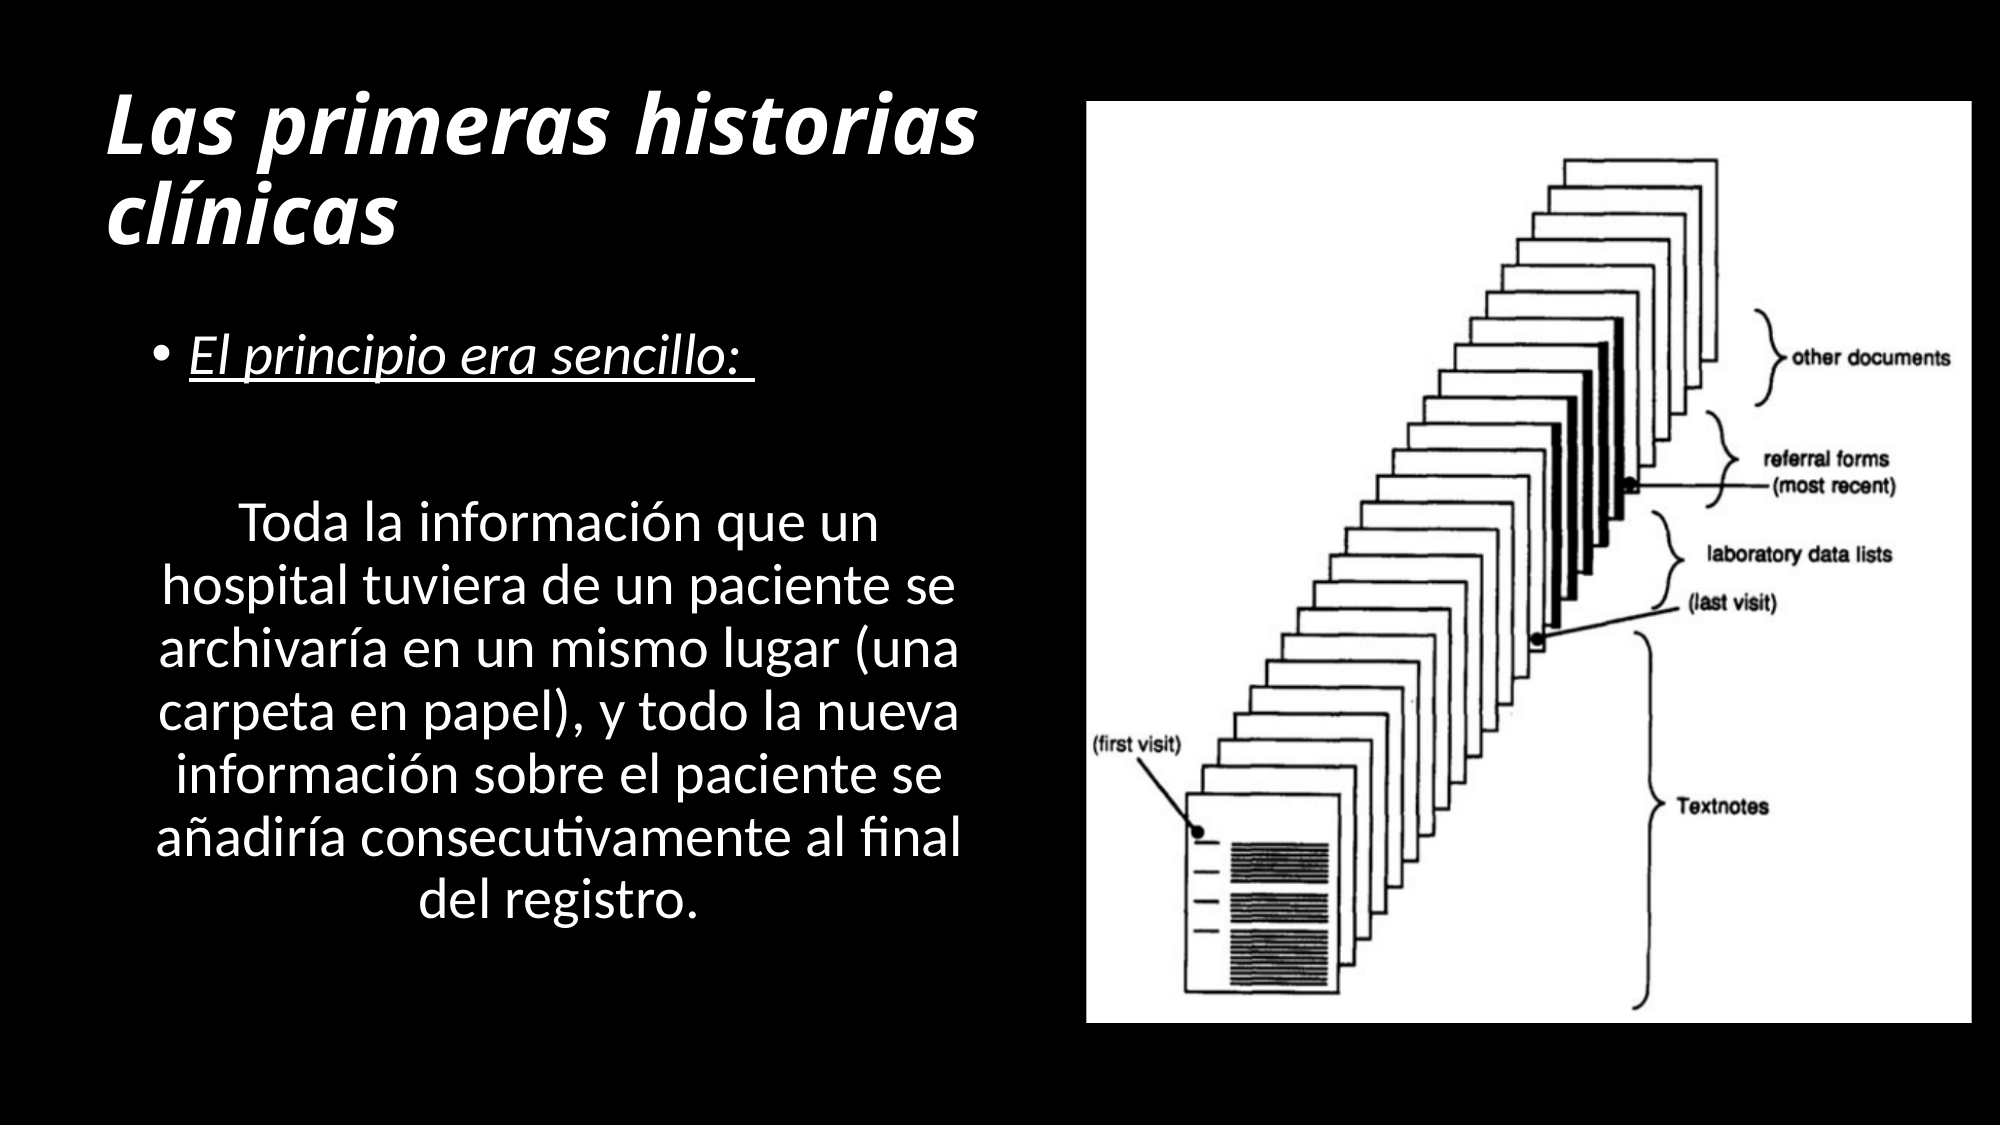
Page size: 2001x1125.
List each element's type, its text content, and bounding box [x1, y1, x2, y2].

list El principio era sencillo: Toda la información que un hospital tuviera de un paciente se archivaría en un mismo lugar (una carpeta en papel), y todo la nueva información sobre el paciente se añadiría consecutivamente al final del registro. [136, 316, 983, 989]
title Las primeras historias clínicas [90, 62, 1000, 283]
picture [1086, 101, 1972, 1023]
